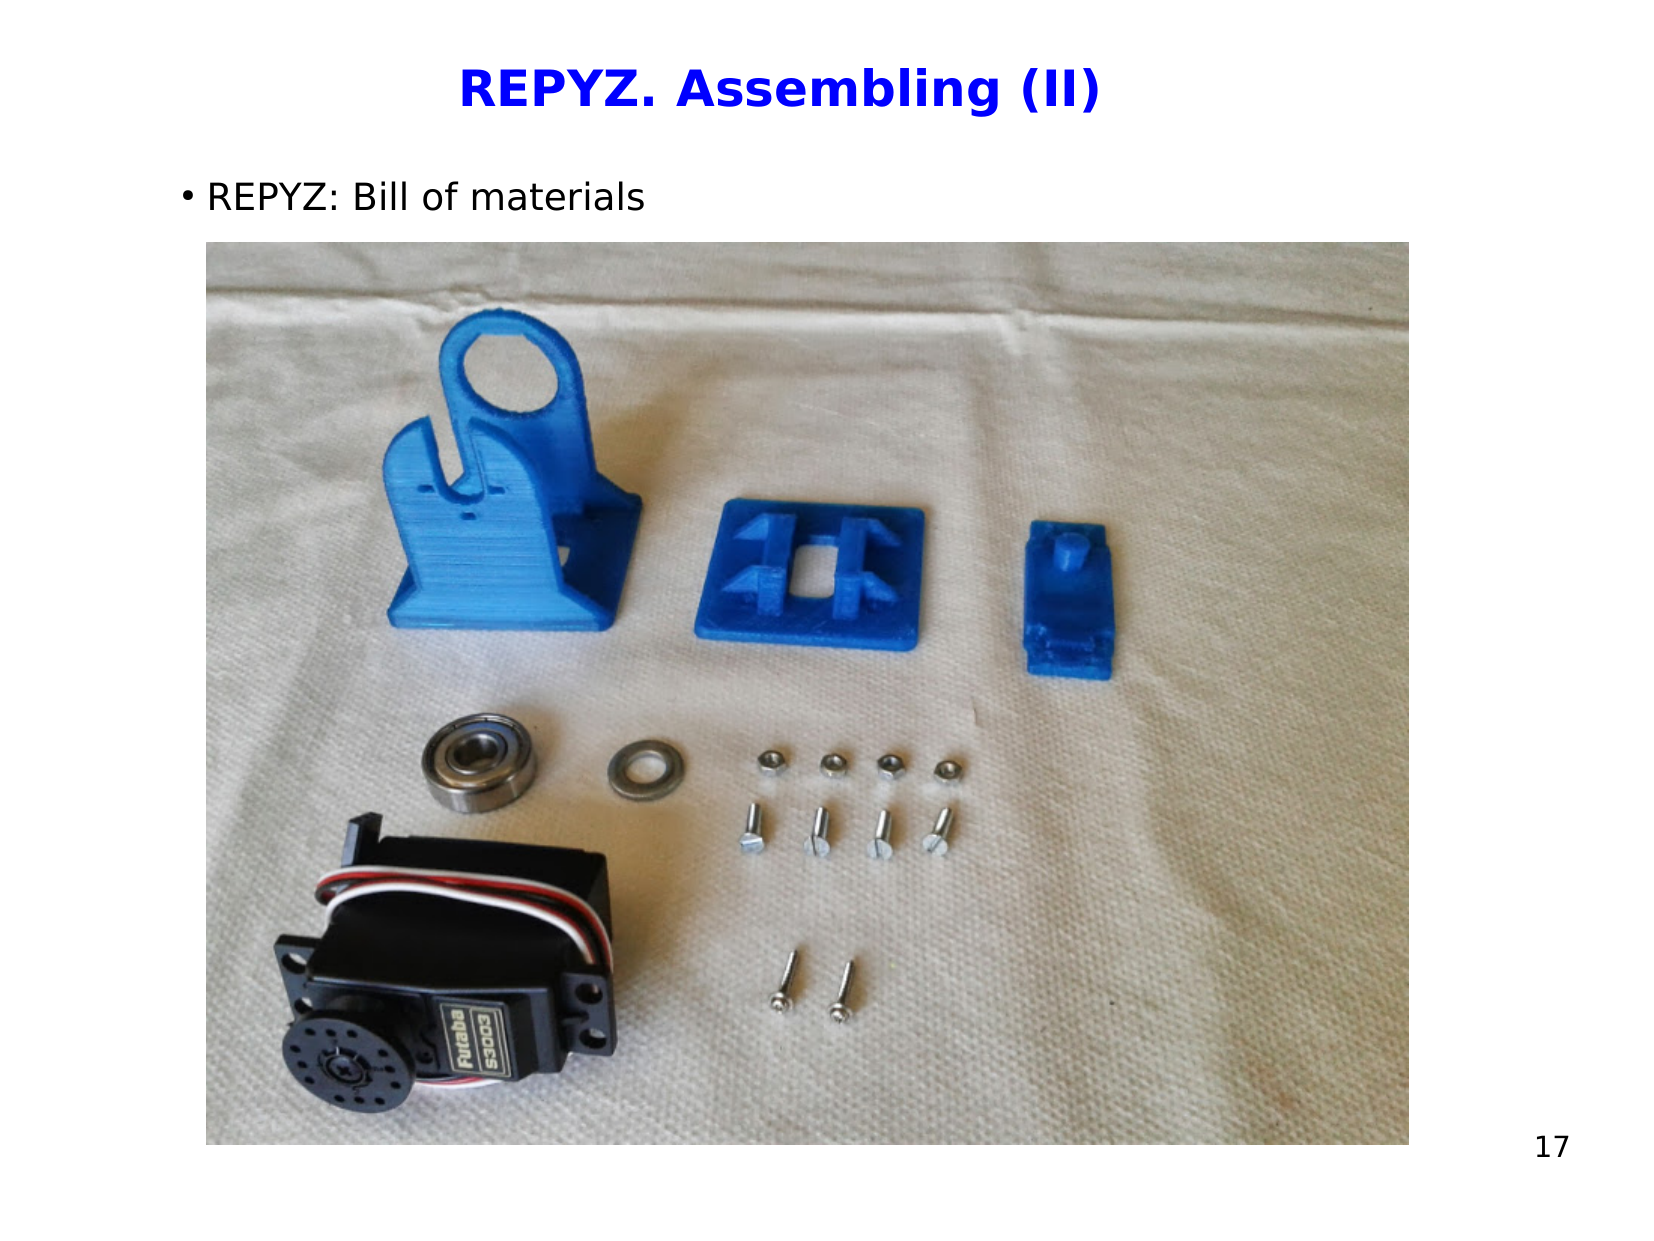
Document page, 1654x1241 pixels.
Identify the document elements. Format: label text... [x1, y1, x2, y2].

text_box REPYZ: Bill of materials [166, 168, 1263, 227]
picture [206, 242, 1409, 1145]
text_box REPYZ. Assembling (II) [443, 52, 1135, 126]
